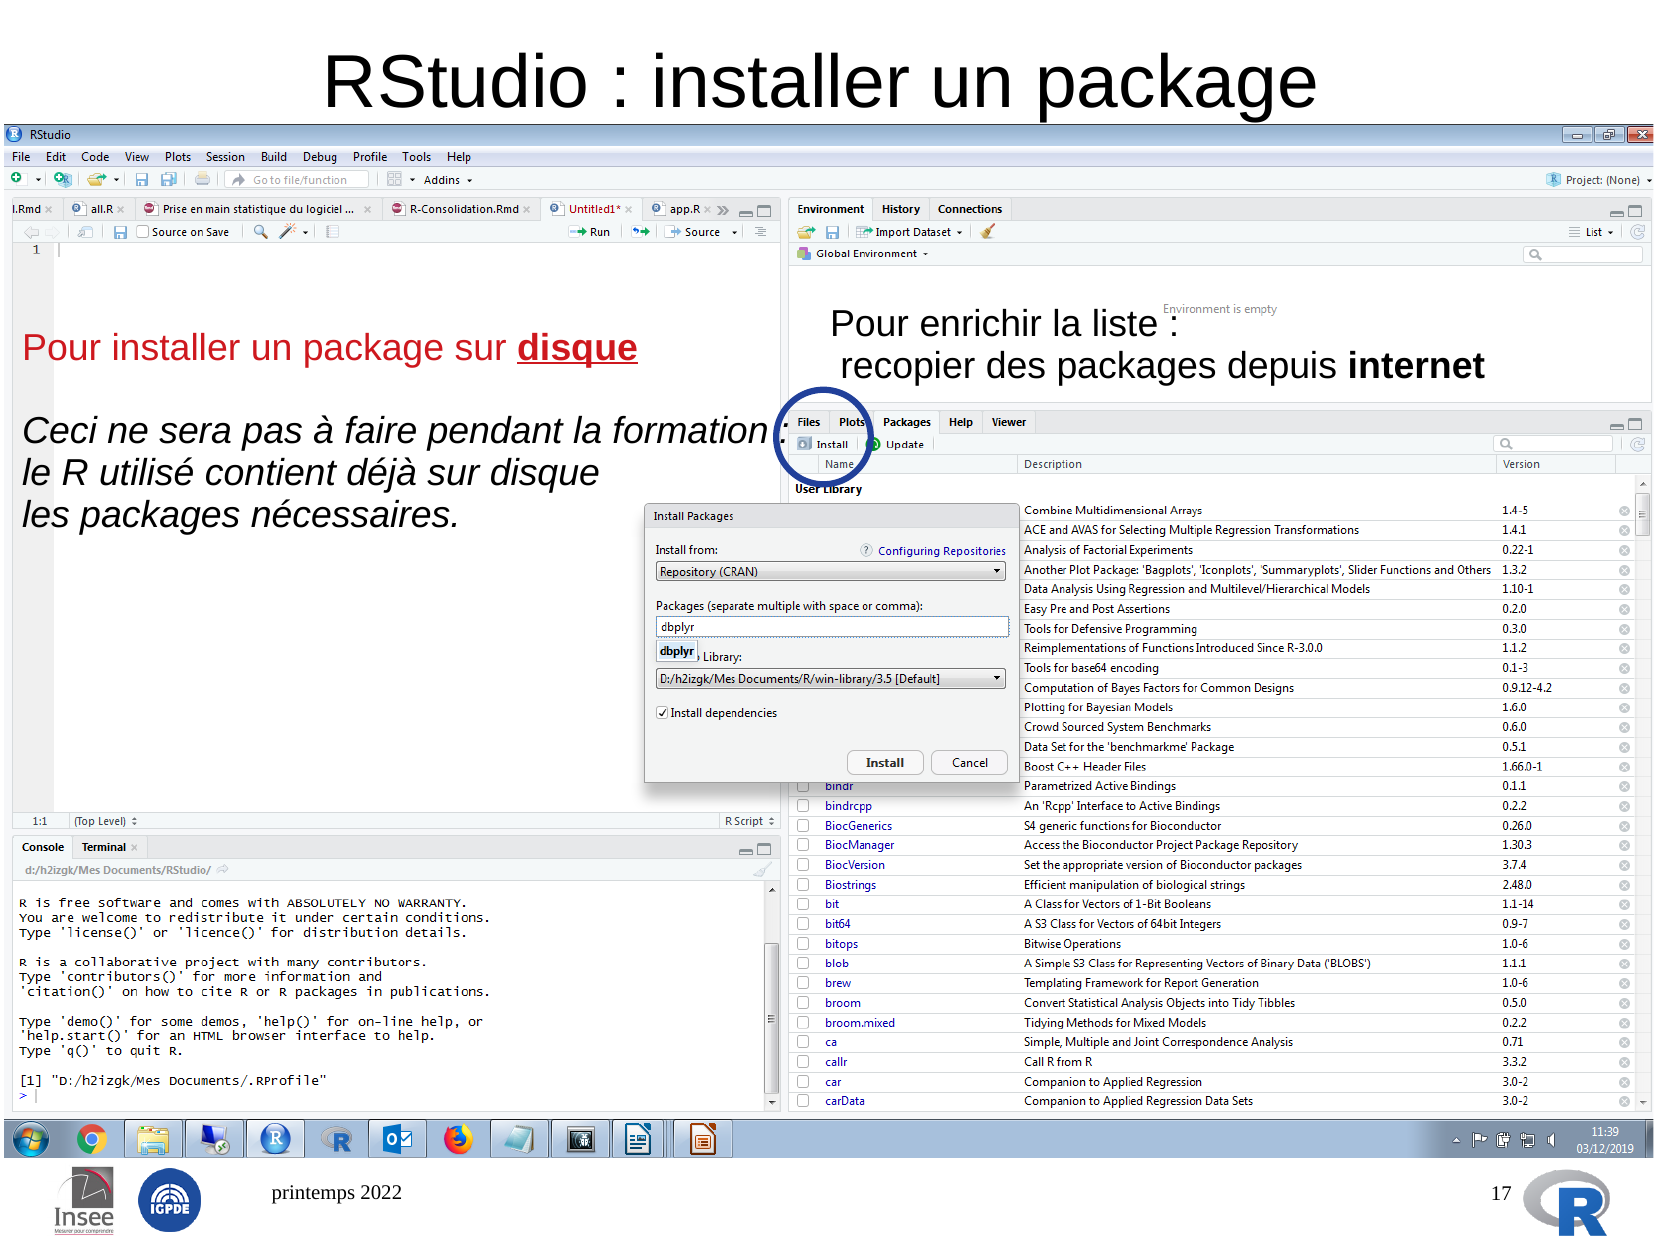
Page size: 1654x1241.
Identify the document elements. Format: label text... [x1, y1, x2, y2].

picture [47, 1163, 120, 1236]
picture [138, 1168, 201, 1232]
title RStudio : installer un package [77, 35, 1566, 128]
text_box Pour installer un package sur disque Ceci ne sera pas à faire pendant la formation : le R utilisé contient déjà sur disque les packages nécessaires. [7, 318, 816, 544]
text_box Pour enrichir la liste : recopier des packages depuis internet [815, 295, 1501, 395]
picture [1523, 1169, 1610, 1236]
text_box Pour installer un package sur disque Ceci ne sera pas à faire pendant la formation : le R utilisé contient déjà sur disque les packages nécessaires. [780, 394, 816, 480]
picture [4, 124, 1654, 1158]
